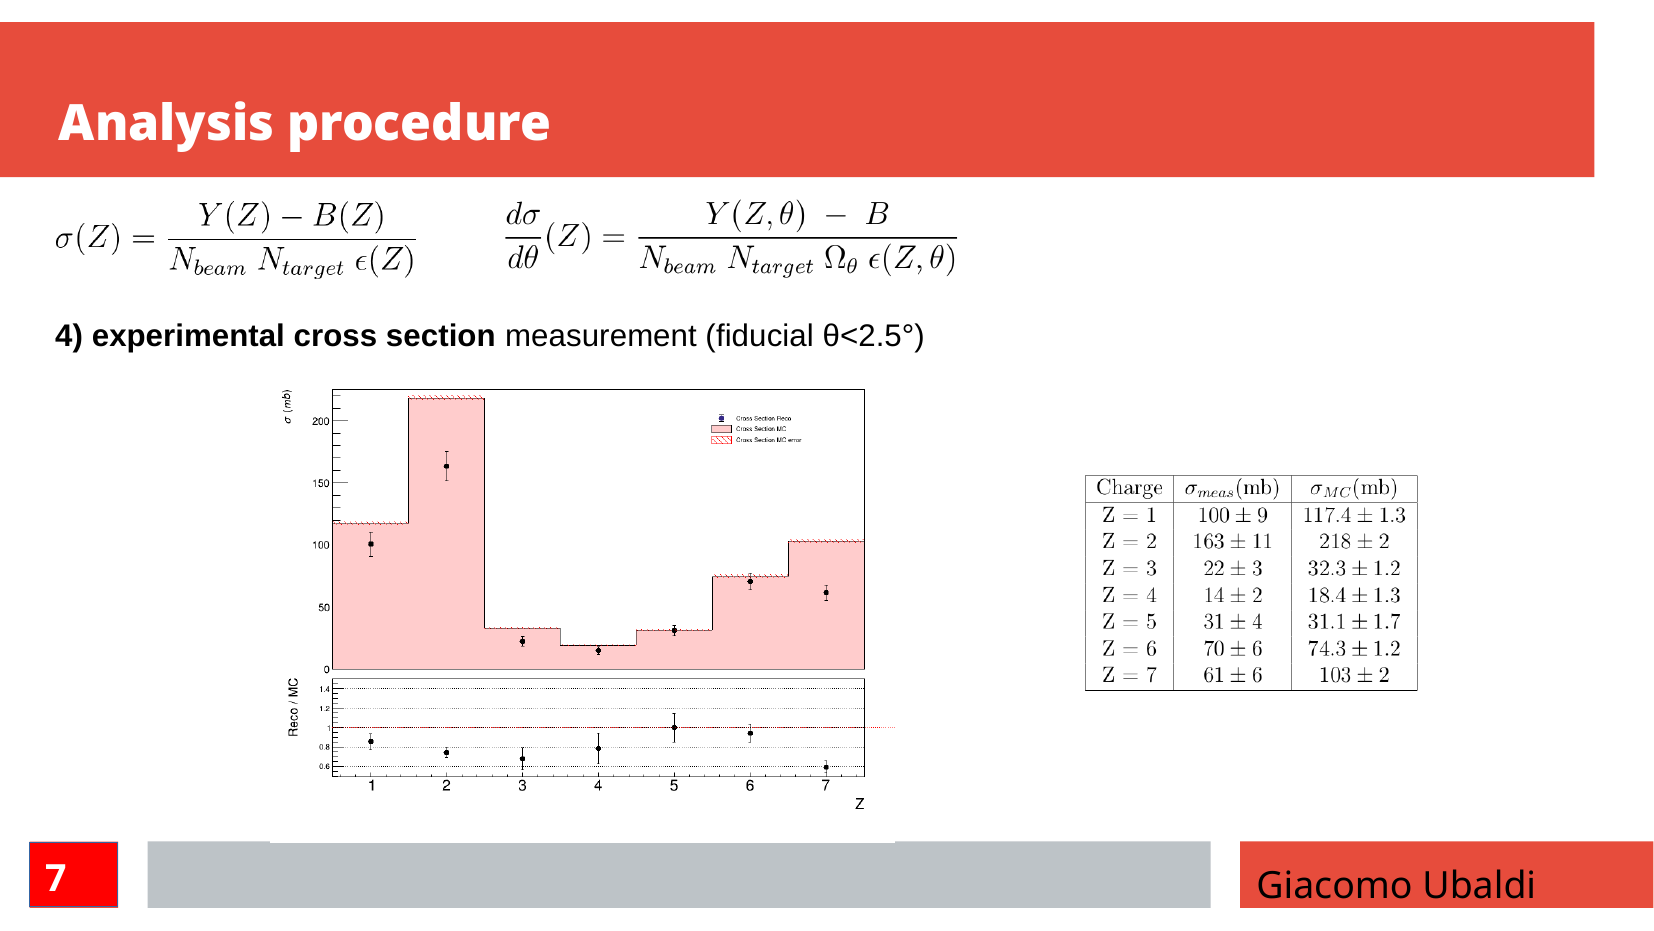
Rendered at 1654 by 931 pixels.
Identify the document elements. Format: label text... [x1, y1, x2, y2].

text_box [29, 842, 118, 907]
text_box Giacomo Ubaldi [1241, 850, 1568, 910]
title Analysis procedure [59, 44, 1595, 156]
picture [270, 373, 895, 843]
picture [55, 201, 416, 279]
text_box 4) experimental cross section measurement (fiducial θ<2.5°) [5, 308, 1547, 449]
picture [488, 182, 980, 292]
picture [1065, 467, 1444, 701]
text_box 7 [30, 844, 86, 903]
